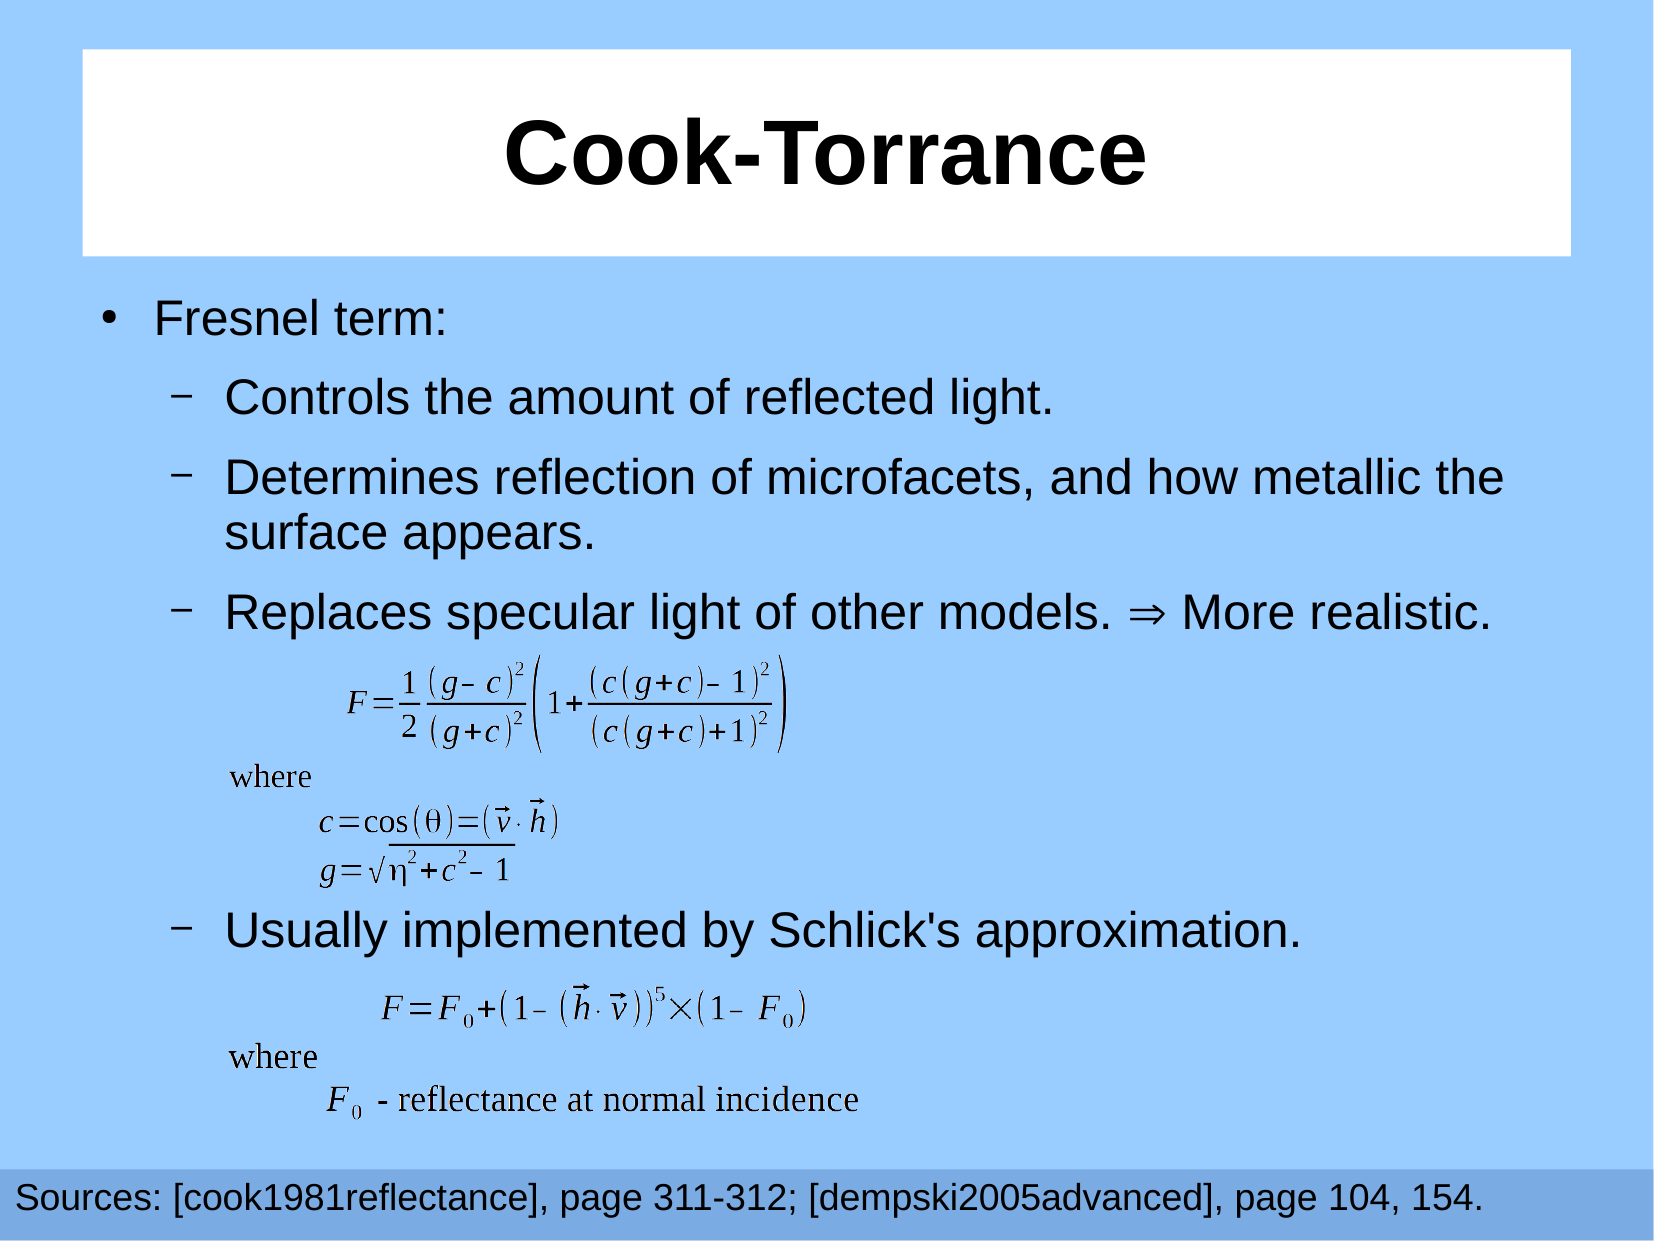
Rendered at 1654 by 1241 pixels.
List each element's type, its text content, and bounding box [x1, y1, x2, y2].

list Fresnel term: Controls the amount of reflected light. Determines reflection of microfacets, and how metallic the surface appears. Replaces specular light of other models.  More realistic. Usually implemented by Schlick's approximation. [82, 290, 1571, 1169]
picture [224, 980, 863, 1122]
text_box Sources: [cook1981reflectance], page 311-312; [dempski2005advanced], page 104, 154. [0, 1169, 1654, 1241]
picture [224, 649, 792, 893]
title Cook-Torrance [82, 49, 1571, 257]
